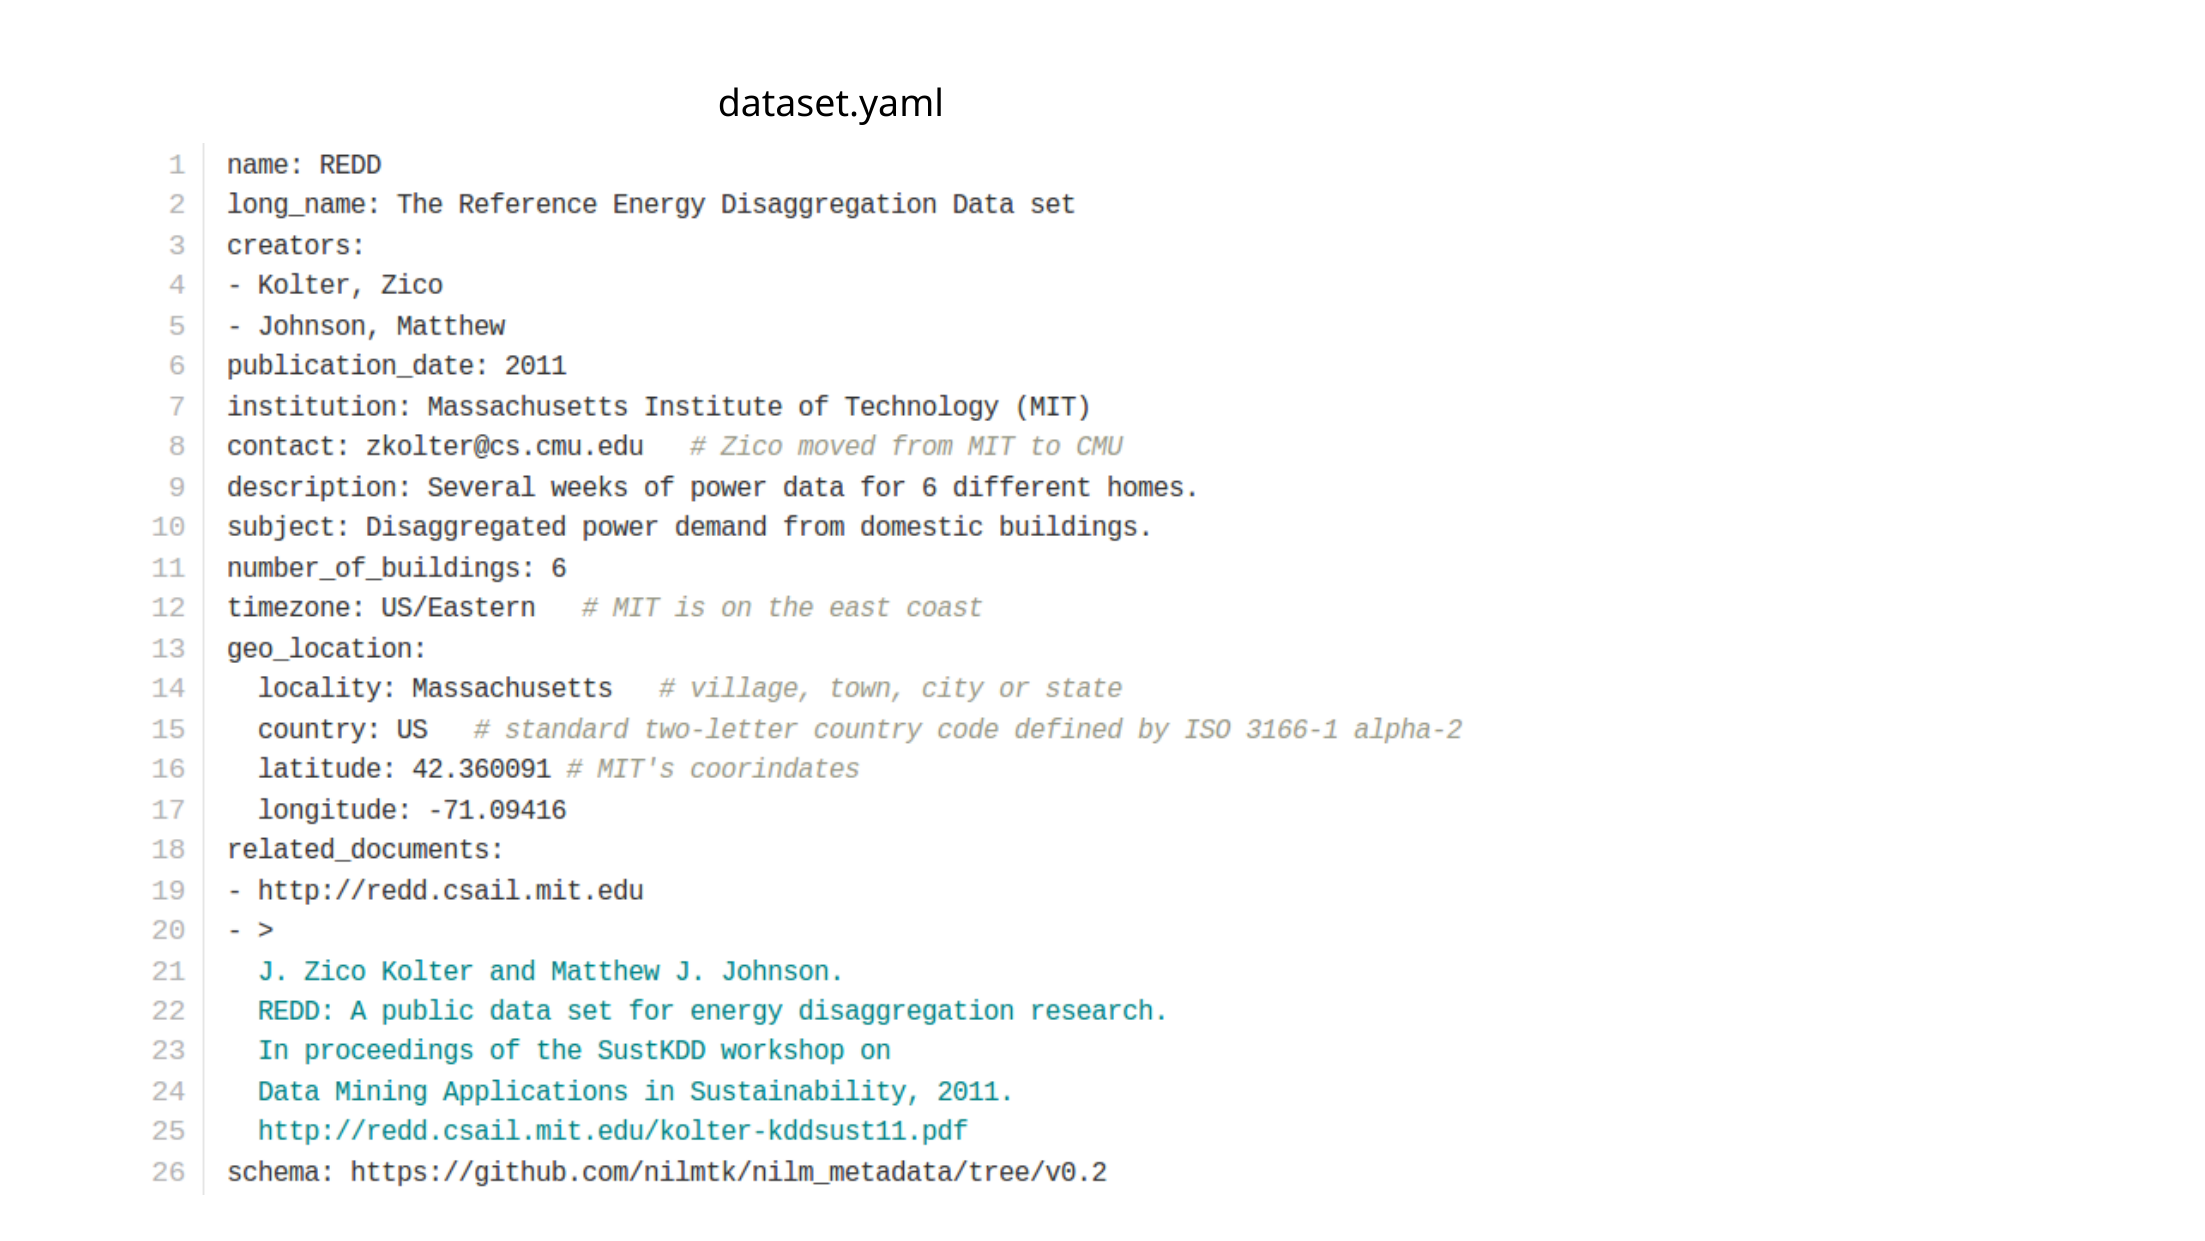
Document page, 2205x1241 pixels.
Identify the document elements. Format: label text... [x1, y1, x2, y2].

text_box dataset.yaml [703, 68, 958, 133]
picture [143, 143, 1512, 1195]
